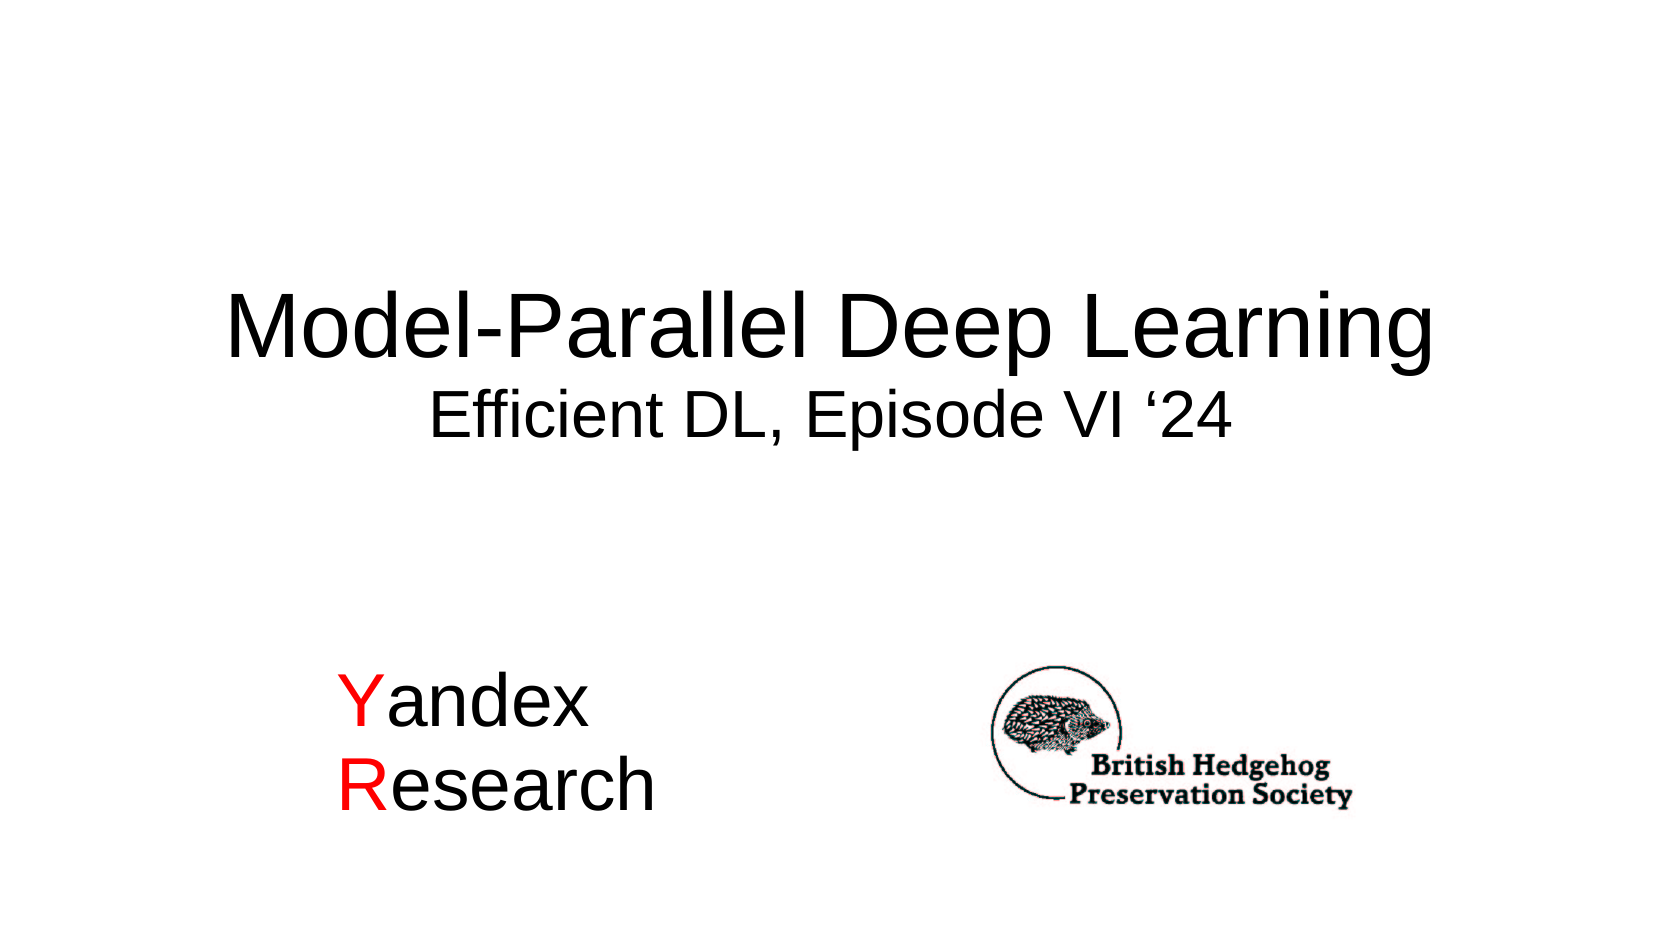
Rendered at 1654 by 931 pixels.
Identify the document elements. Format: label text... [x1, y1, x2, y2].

text_box Yandex Research [321, 651, 800, 872]
text_box Model-Parallel Deep Learning Efficient DL, Episode VI ‘24 [0, 157, 1654, 569]
picture [933, 602, 1514, 931]
